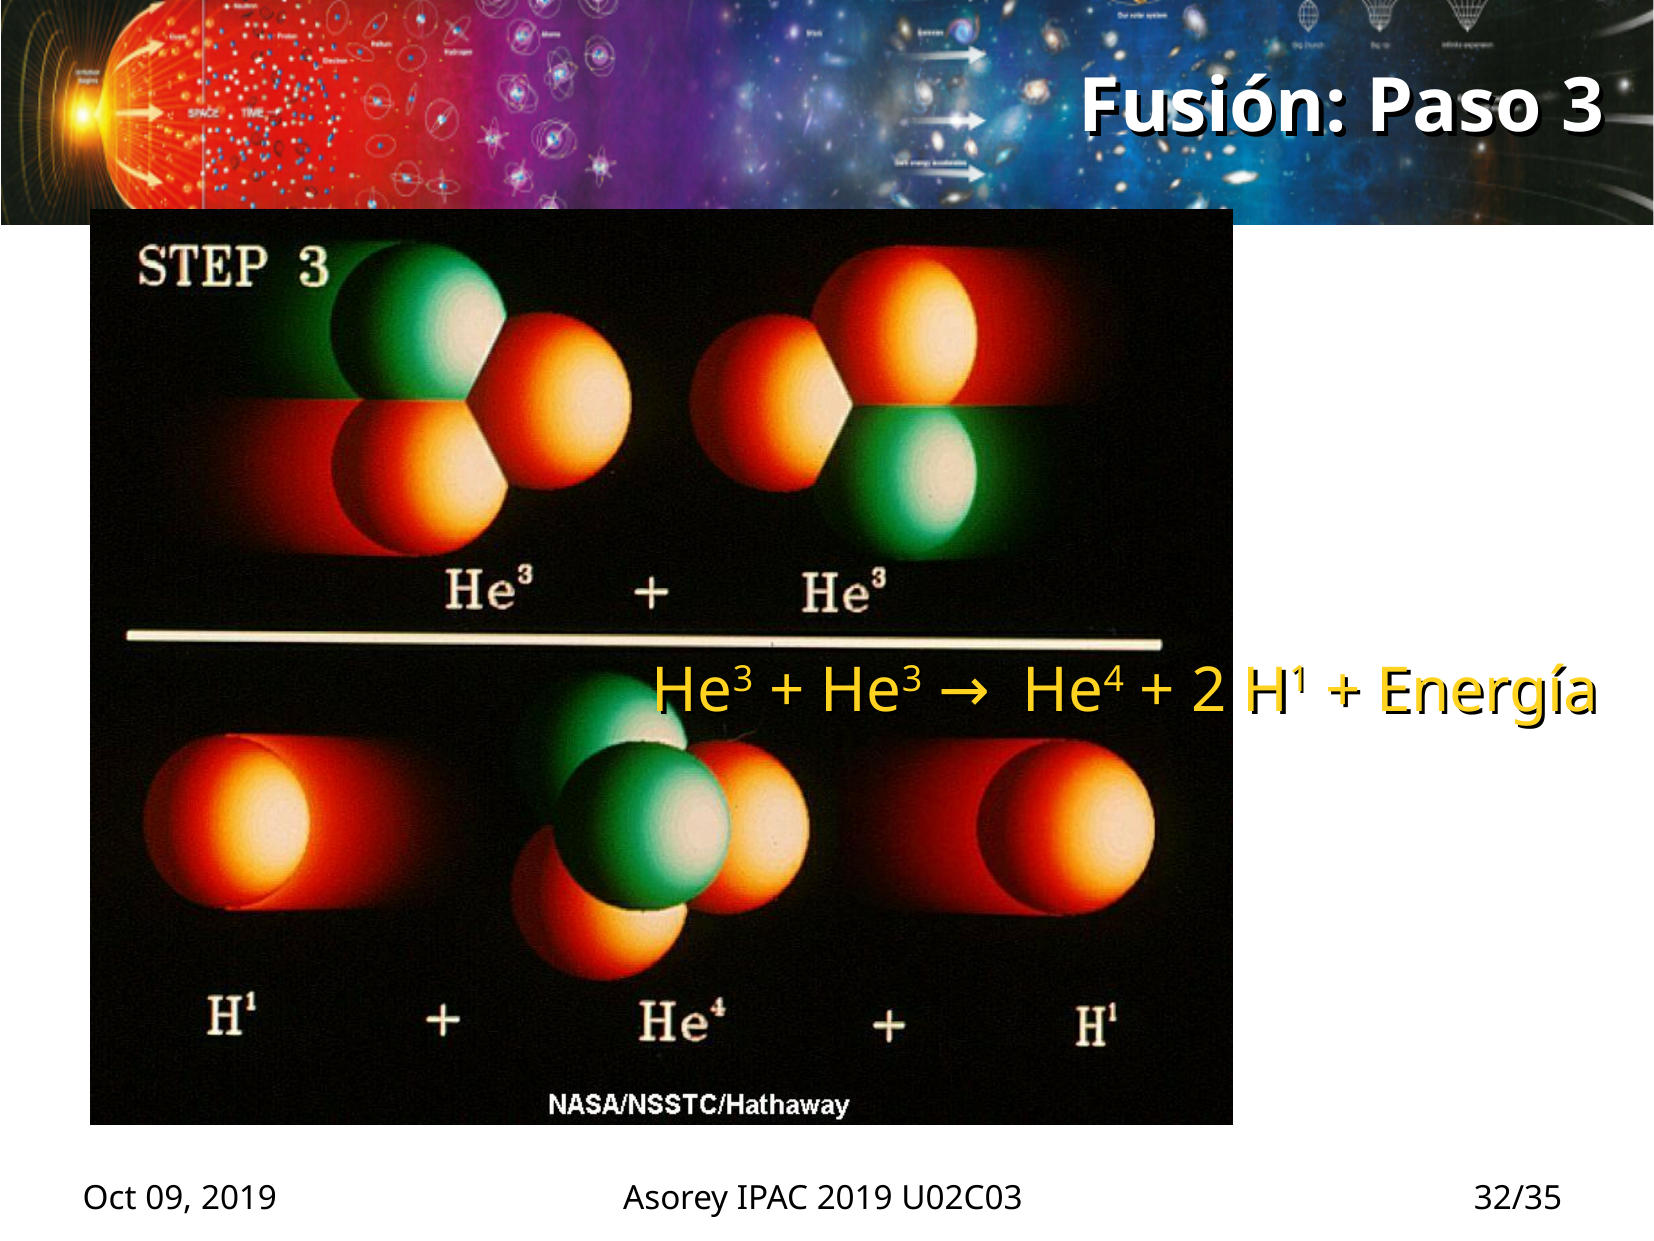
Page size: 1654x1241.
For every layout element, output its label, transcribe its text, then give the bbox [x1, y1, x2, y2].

picture [1, 0, 1654, 1126]
list He3 + He3 → He4 + 2 H1 + Energía [570, 645, 1654, 751]
title Fusión: Paso 3 [45, 15, 1606, 191]
